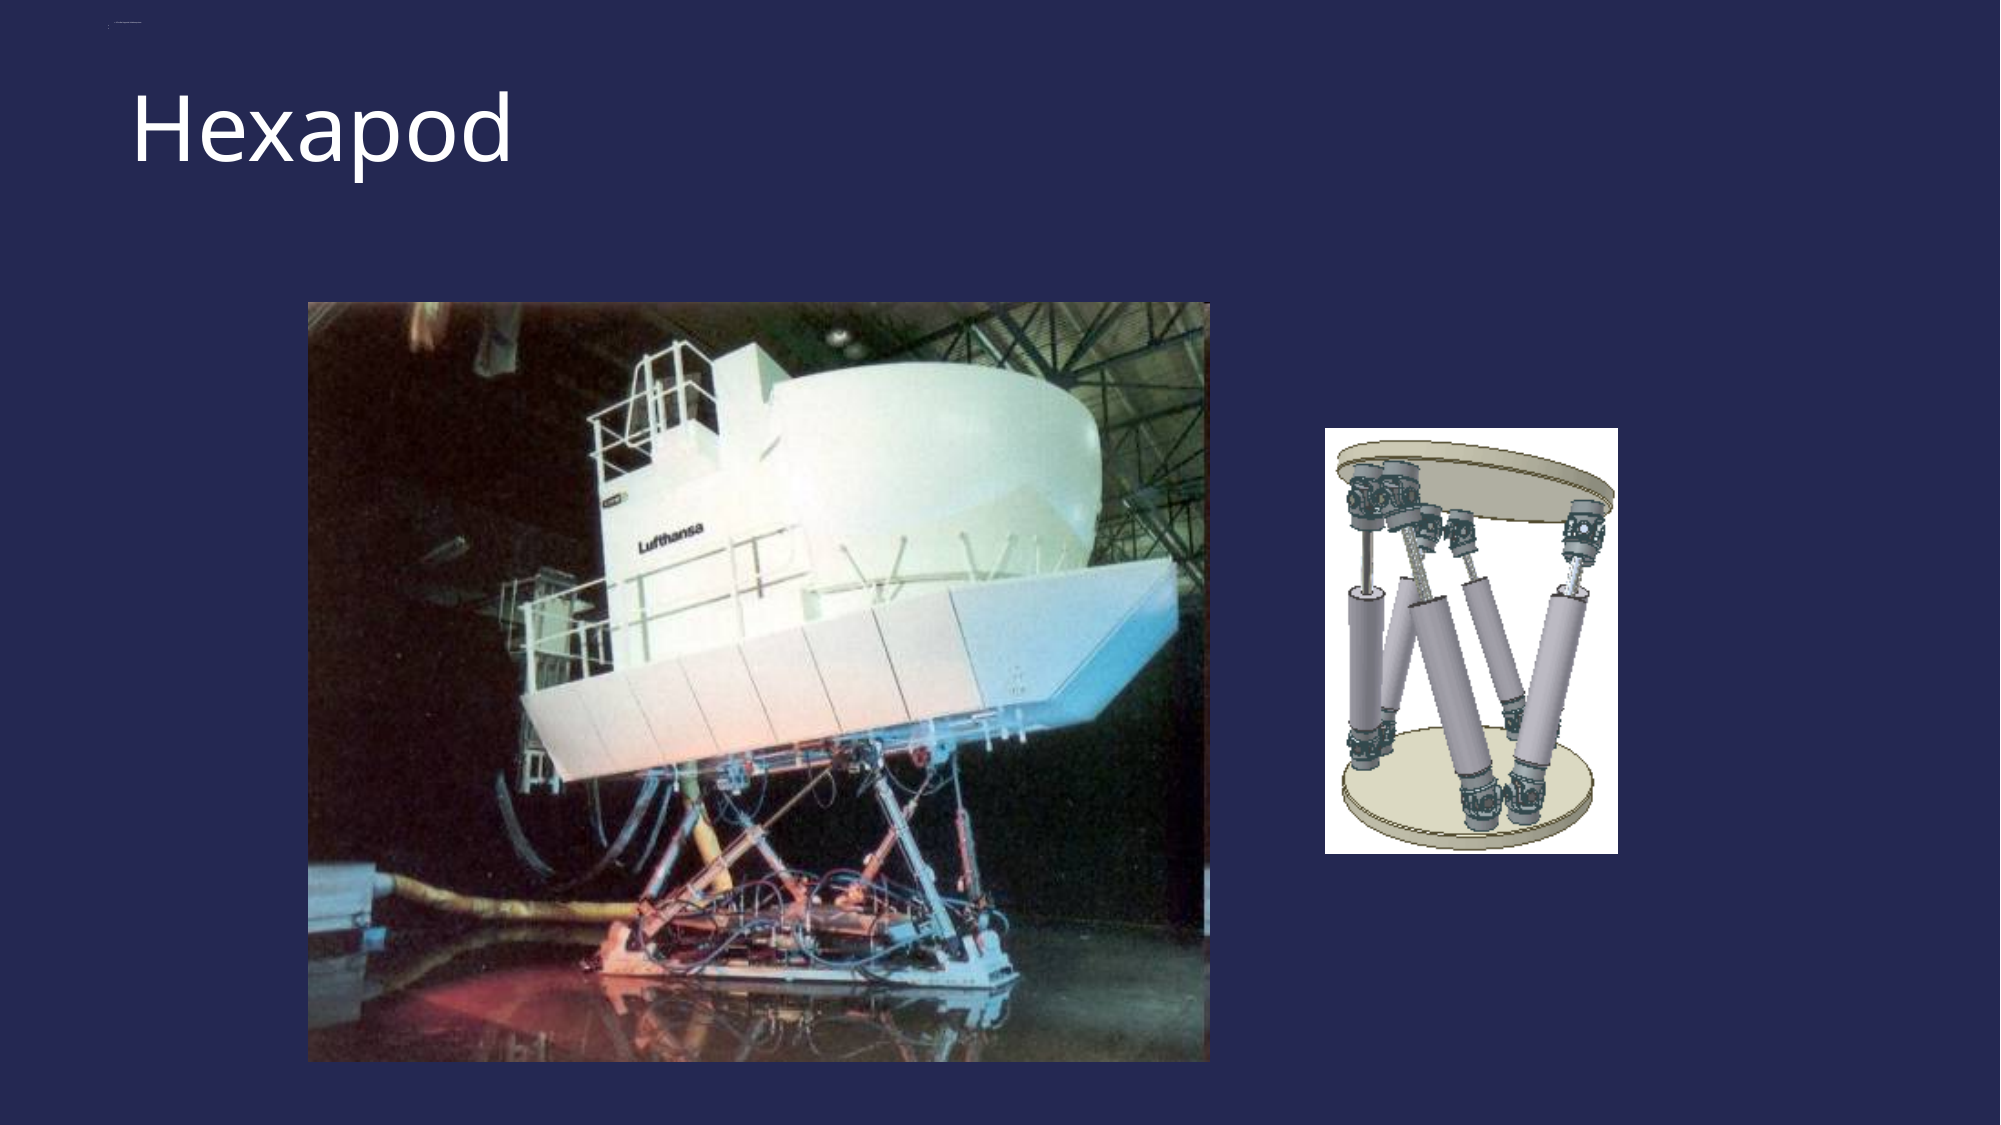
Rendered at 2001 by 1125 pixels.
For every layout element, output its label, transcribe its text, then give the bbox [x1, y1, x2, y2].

text_box Hexapod [114, 62, 1301, 234]
picture [308, 302, 1210, 1062]
list 6-Freiheitsgrade Motionsystem [93, 201, 1908, 992]
picture [1325, 428, 1618, 854]
